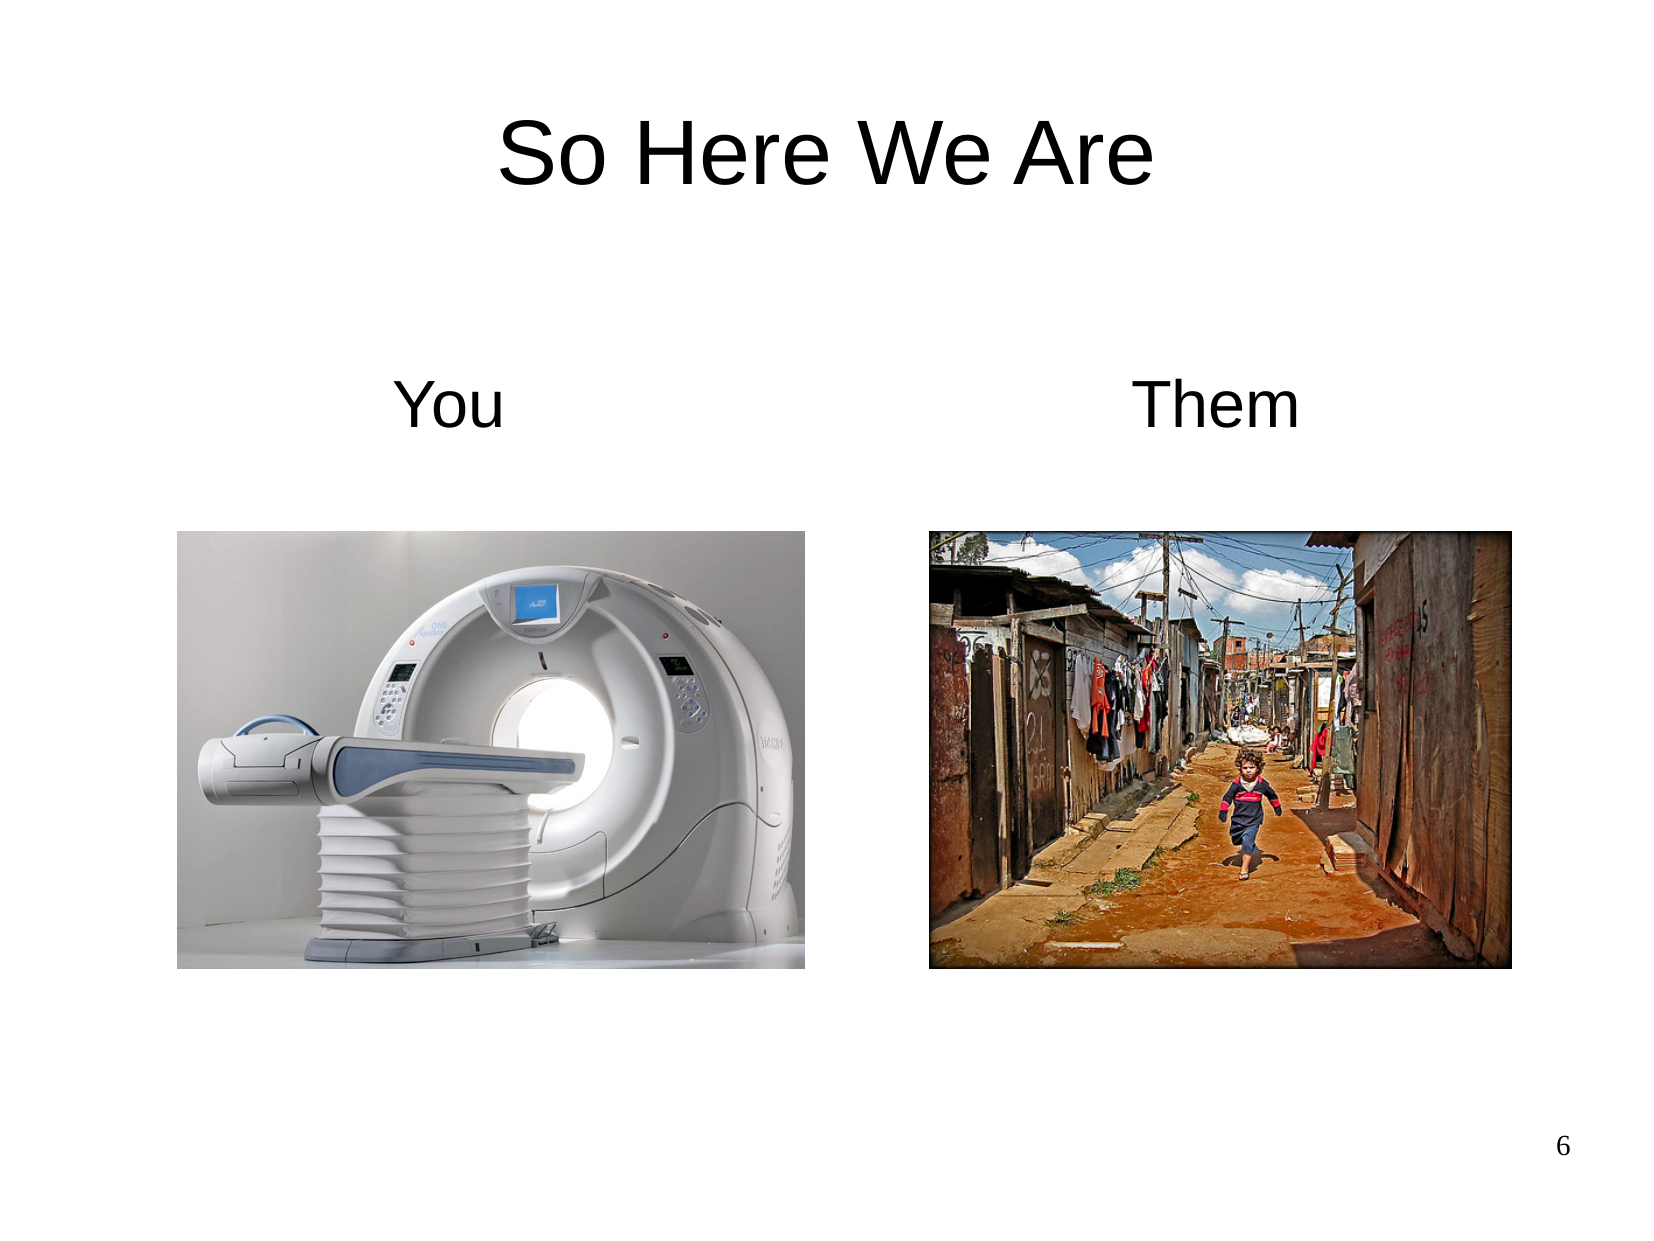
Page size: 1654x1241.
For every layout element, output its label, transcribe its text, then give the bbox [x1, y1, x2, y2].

title So Here We Are [82, 49, 1571, 257]
text_box Them [1116, 359, 1317, 449]
picture [177, 531, 805, 969]
text_box You [377, 359, 529, 449]
picture [929, 531, 1512, 969]
